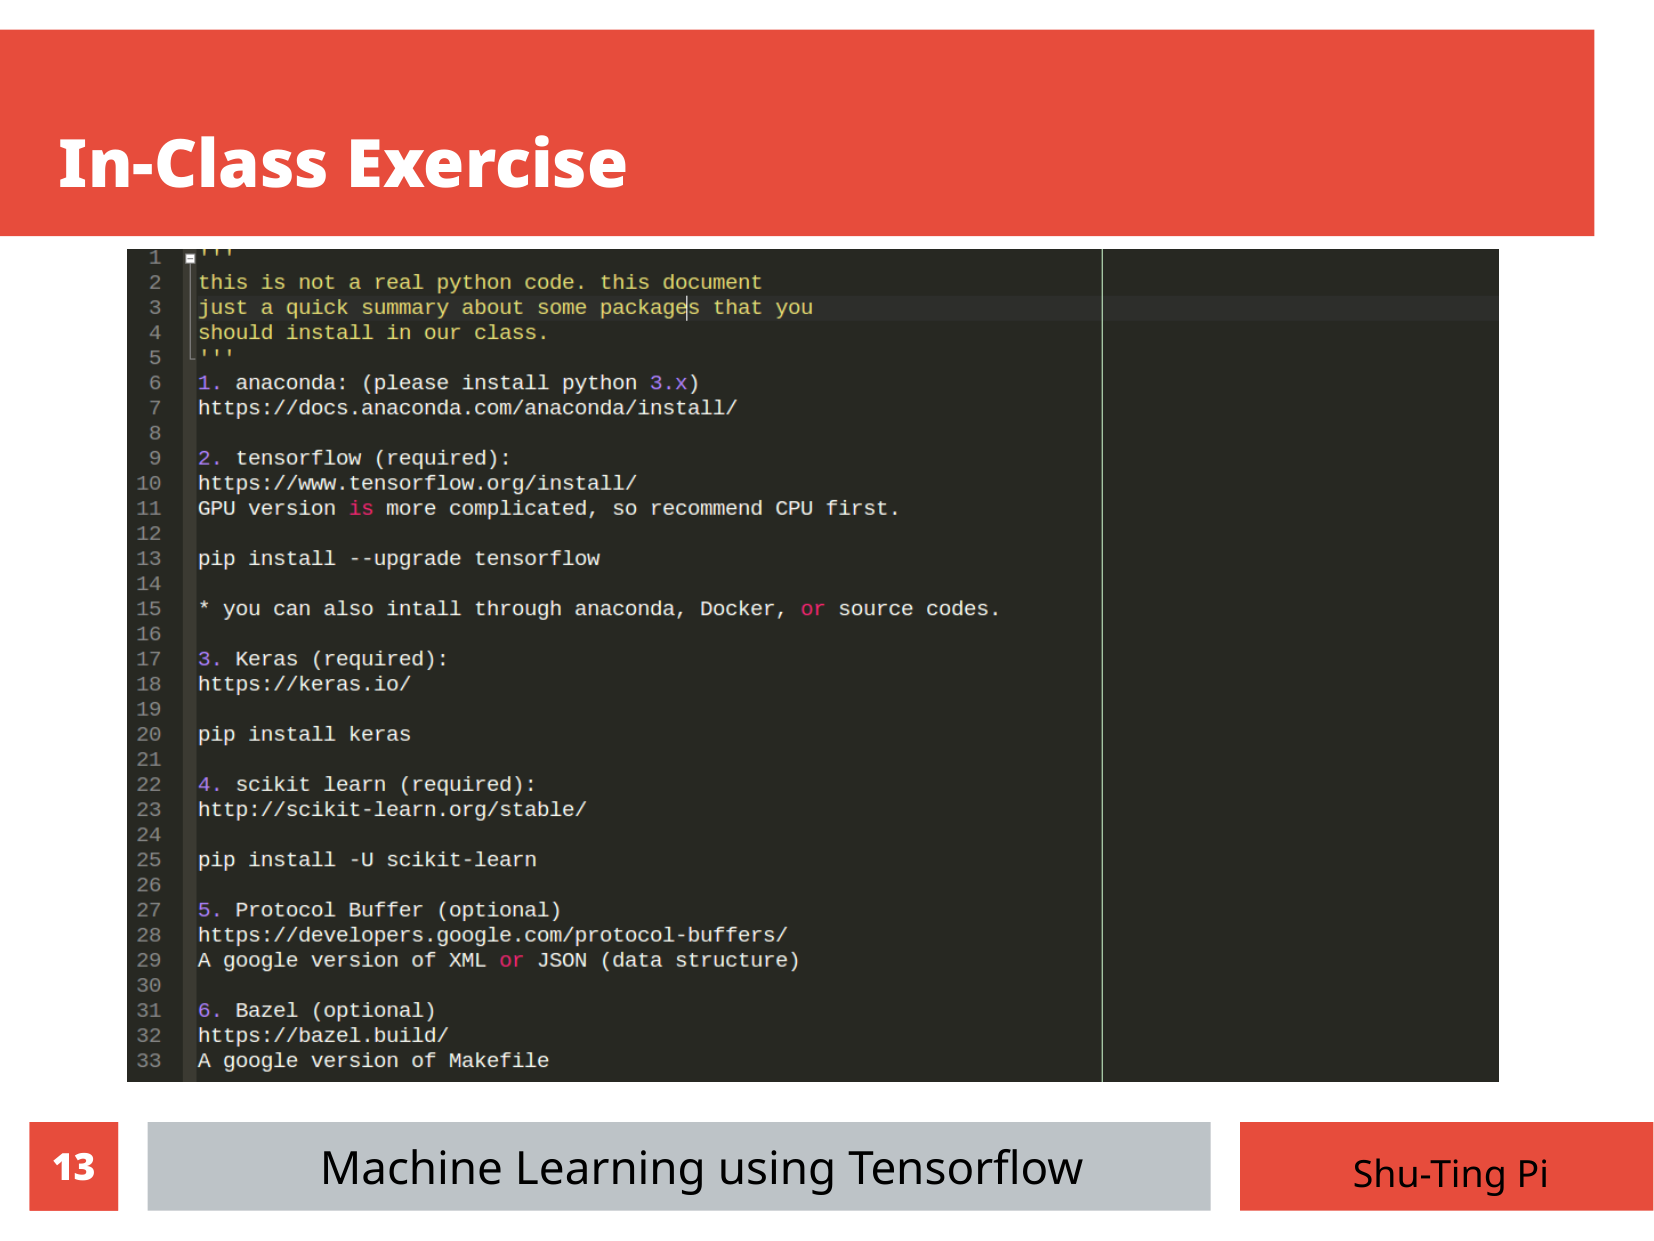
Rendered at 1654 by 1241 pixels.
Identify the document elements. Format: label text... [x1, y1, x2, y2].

picture [127, 249, 1499, 1082]
text_box Shu-Ting Pi [1338, 1140, 1548, 1203]
title In-Class Exercise [59, 59, 1595, 207]
text_box Machine Learning using Tensorflow [305, 1128, 1191, 1241]
